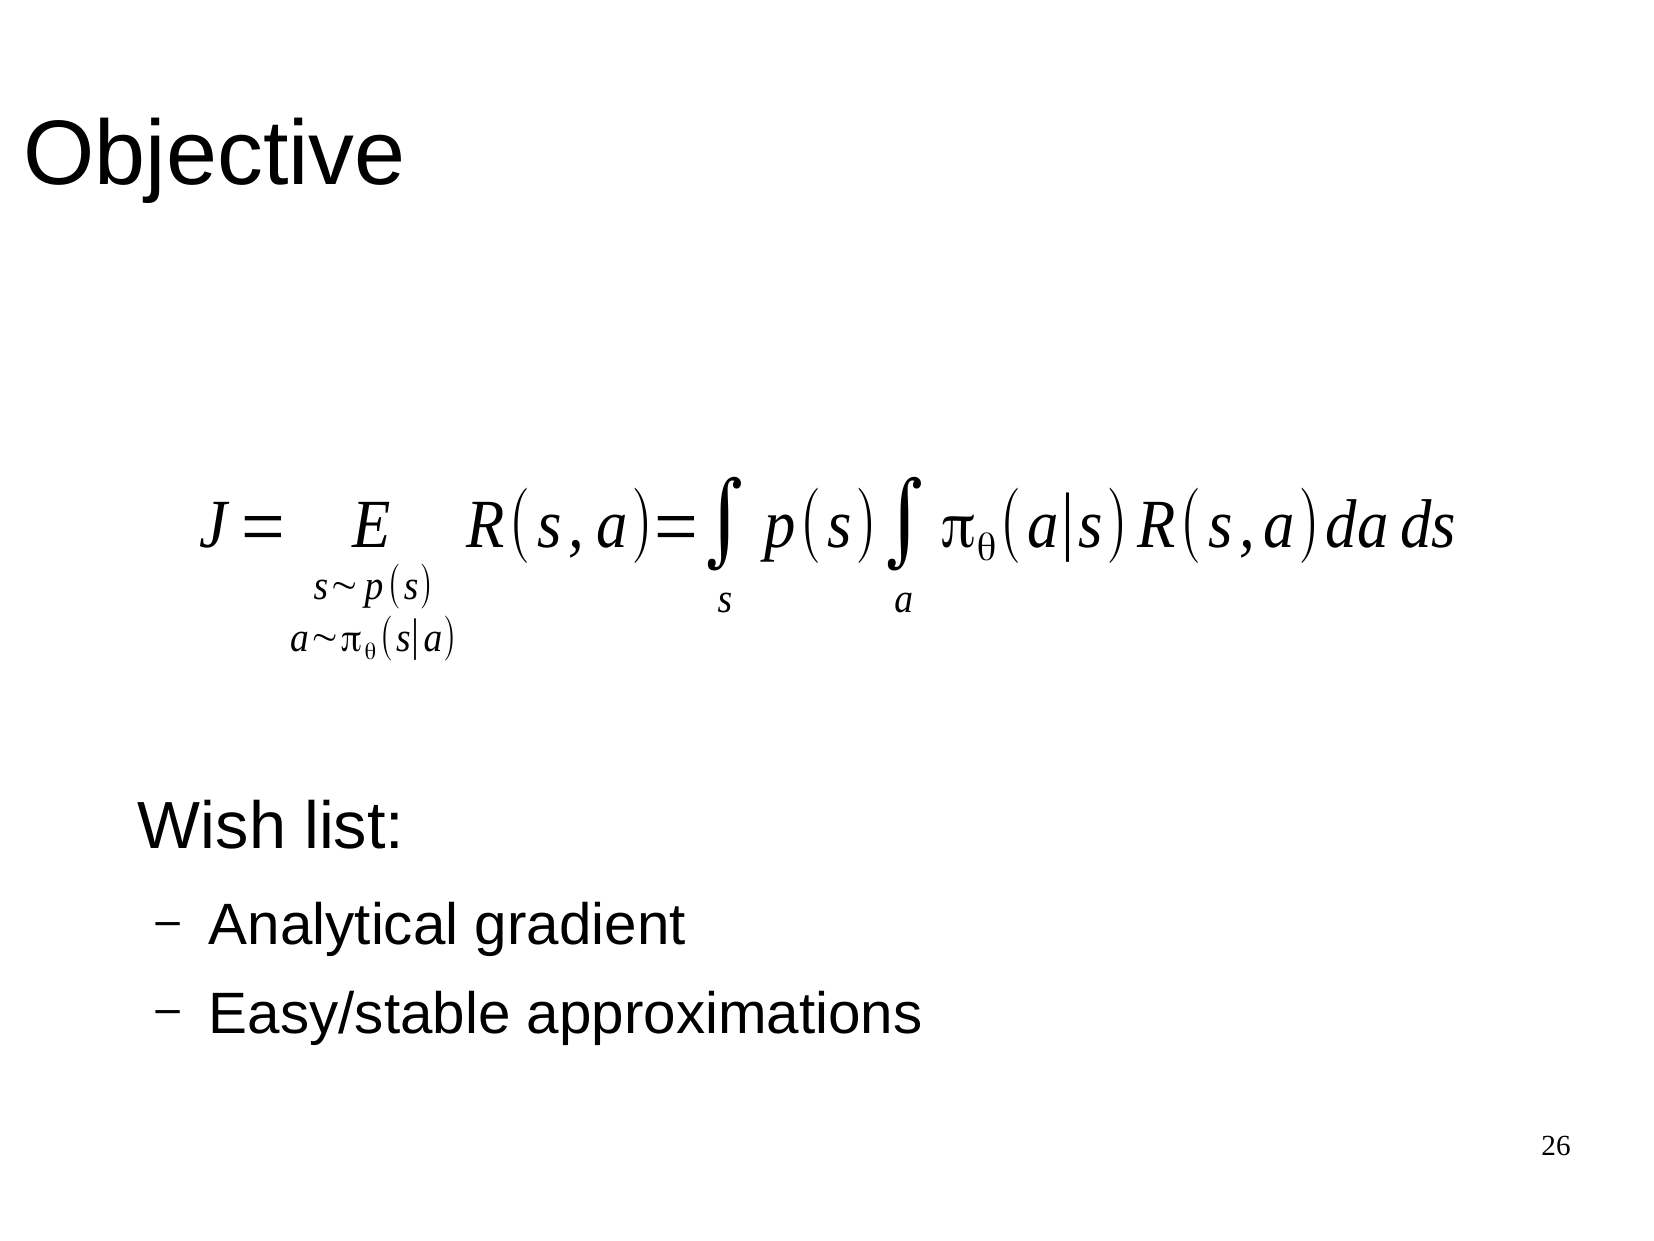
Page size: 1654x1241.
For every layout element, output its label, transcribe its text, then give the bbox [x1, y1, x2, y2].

title Objective [23, 49, 1512, 257]
list Wish list: Analytical gradient Easy/stable approximations [67, 787, 1165, 1224]
chart [184, 470, 1471, 663]
